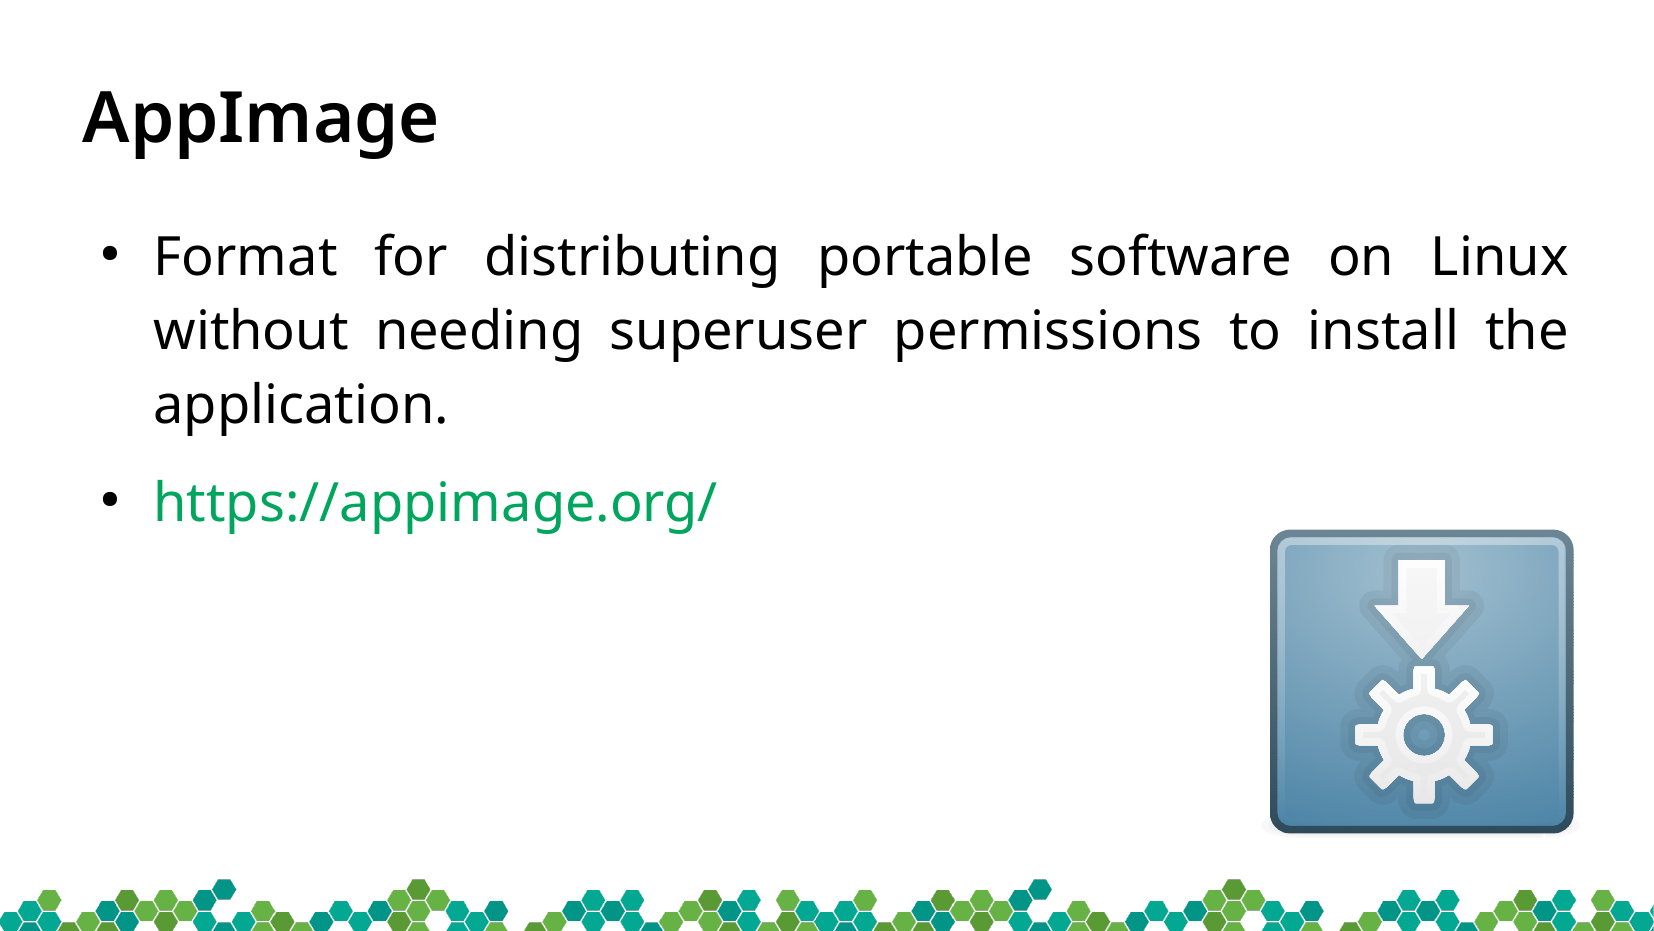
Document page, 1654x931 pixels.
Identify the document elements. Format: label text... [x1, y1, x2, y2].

list Format for distributing portable software on Linux without needing superuser permissions to install the application. https://appimage.org/ [82, 217, 1571, 758]
picture [1235, 487, 1608, 861]
title AppImage [82, 37, 1571, 193]
picture [0, 871, 1654, 931]
